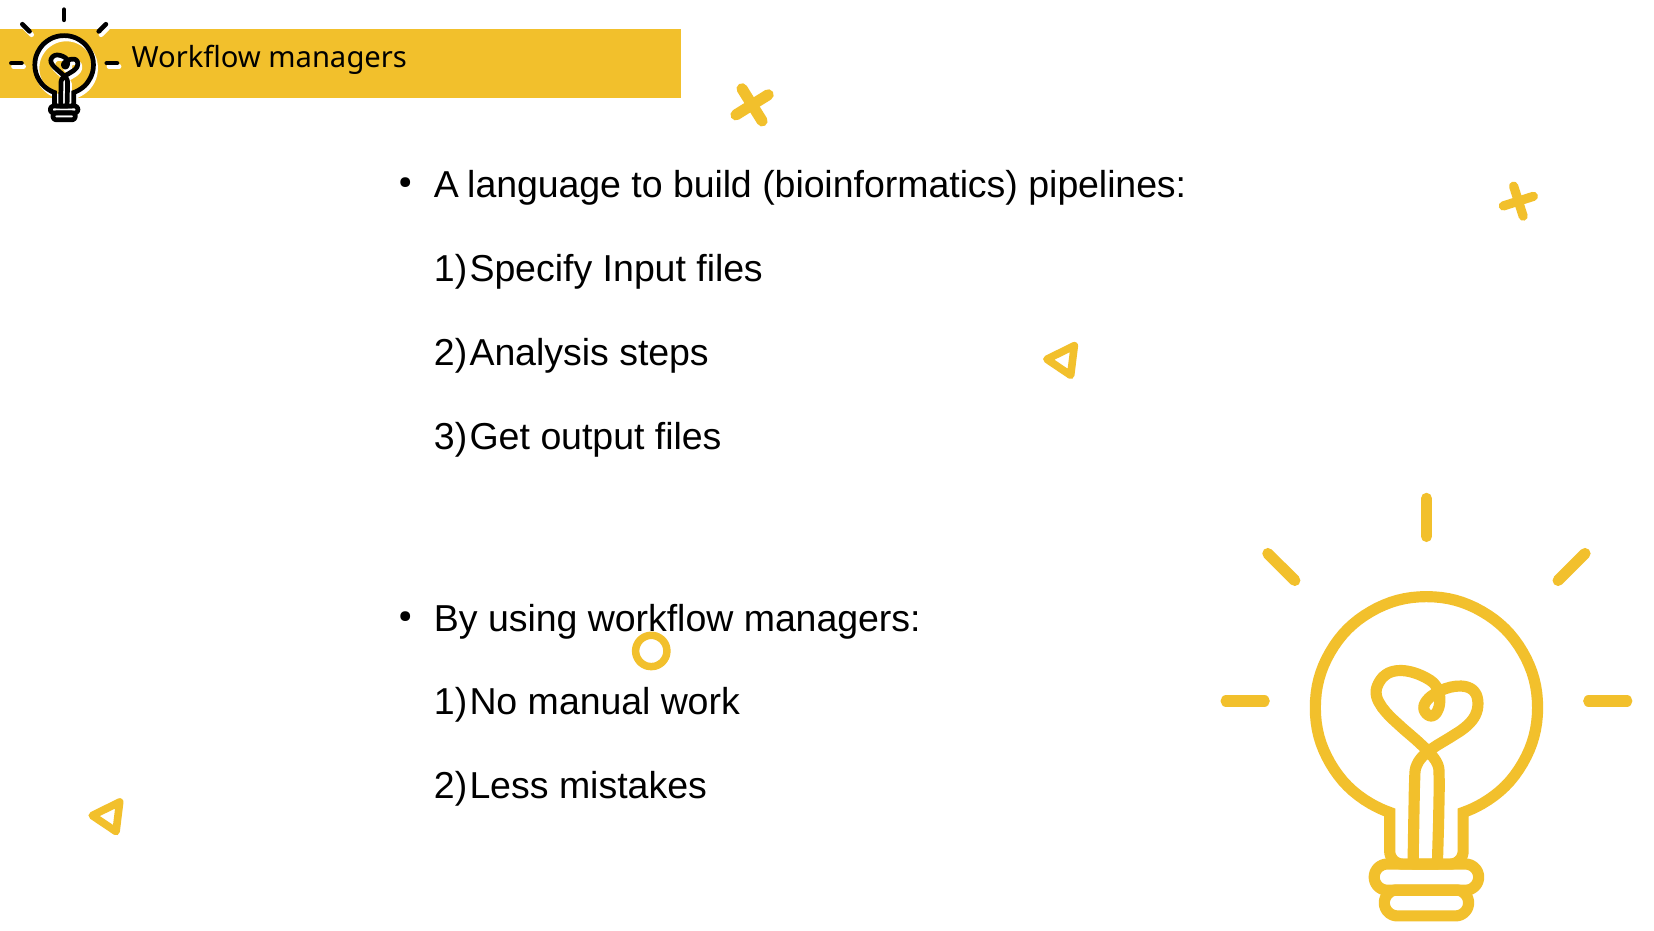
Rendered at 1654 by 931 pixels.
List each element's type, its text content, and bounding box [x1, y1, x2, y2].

text_box A language to build (bioinformatics) pipelines: Specify Input files Analysis steps Get output files [383, 155, 1211, 591]
title Workflow managers [131, 16, 578, 97]
text_box By using workflow managers: No manual work Less mistakes [383, 589, 1123, 857]
